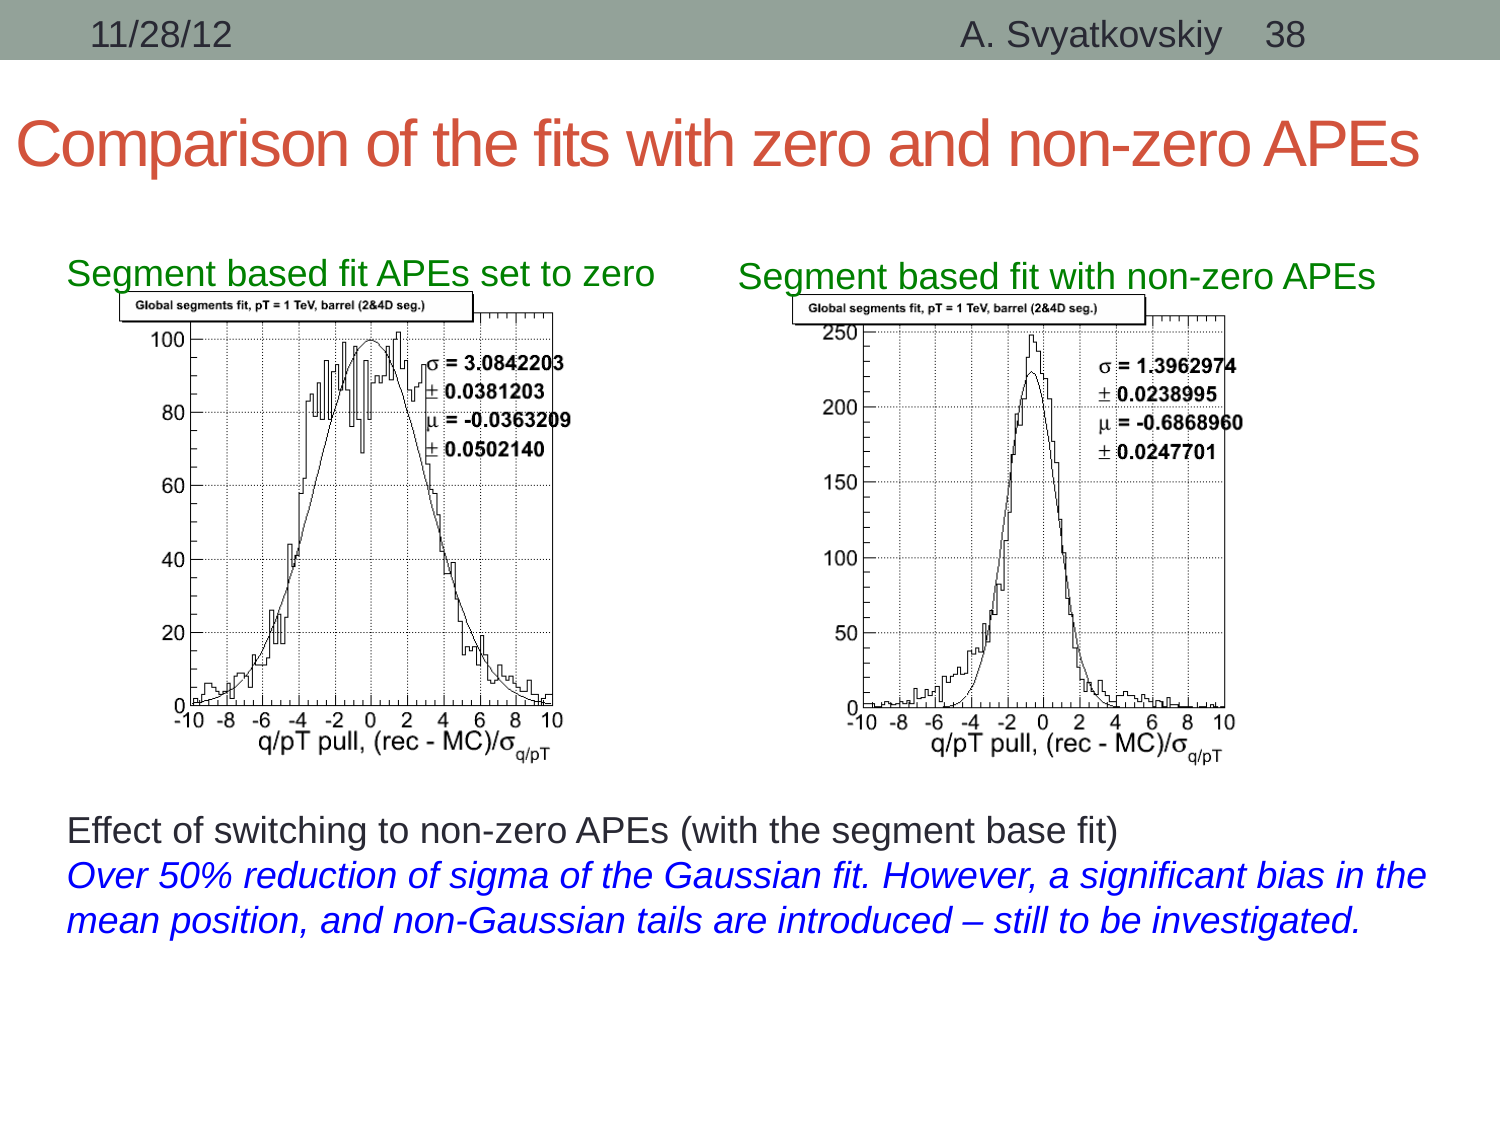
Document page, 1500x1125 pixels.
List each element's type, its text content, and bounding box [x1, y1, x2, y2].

slide_number 10 [1250, 3, 1425, 57]
text_box Segment based fit with non-zero APEs [723, 244, 1425, 305]
text_box Segment based fit APEs set to zero [51, 241, 683, 302]
text_box Effect of switching to non-zero APEs (with the segment base fit) Over 50% reduction of sigma of the Gaussian fit. However, a significant bias in the mean position, and non-Gaussian tails are introduced – still to be investigated. [51, 798, 1490, 949]
picture [788, 305, 1290, 770]
picture [115, 302, 618, 768]
slide_number 11/28/12 [75, 3, 550, 57]
footer A. Svyatkovskiy [562, 3, 1238, 57]
title Comparison of the fits with zero and non-zero APEs [0, 58, 1500, 222]
